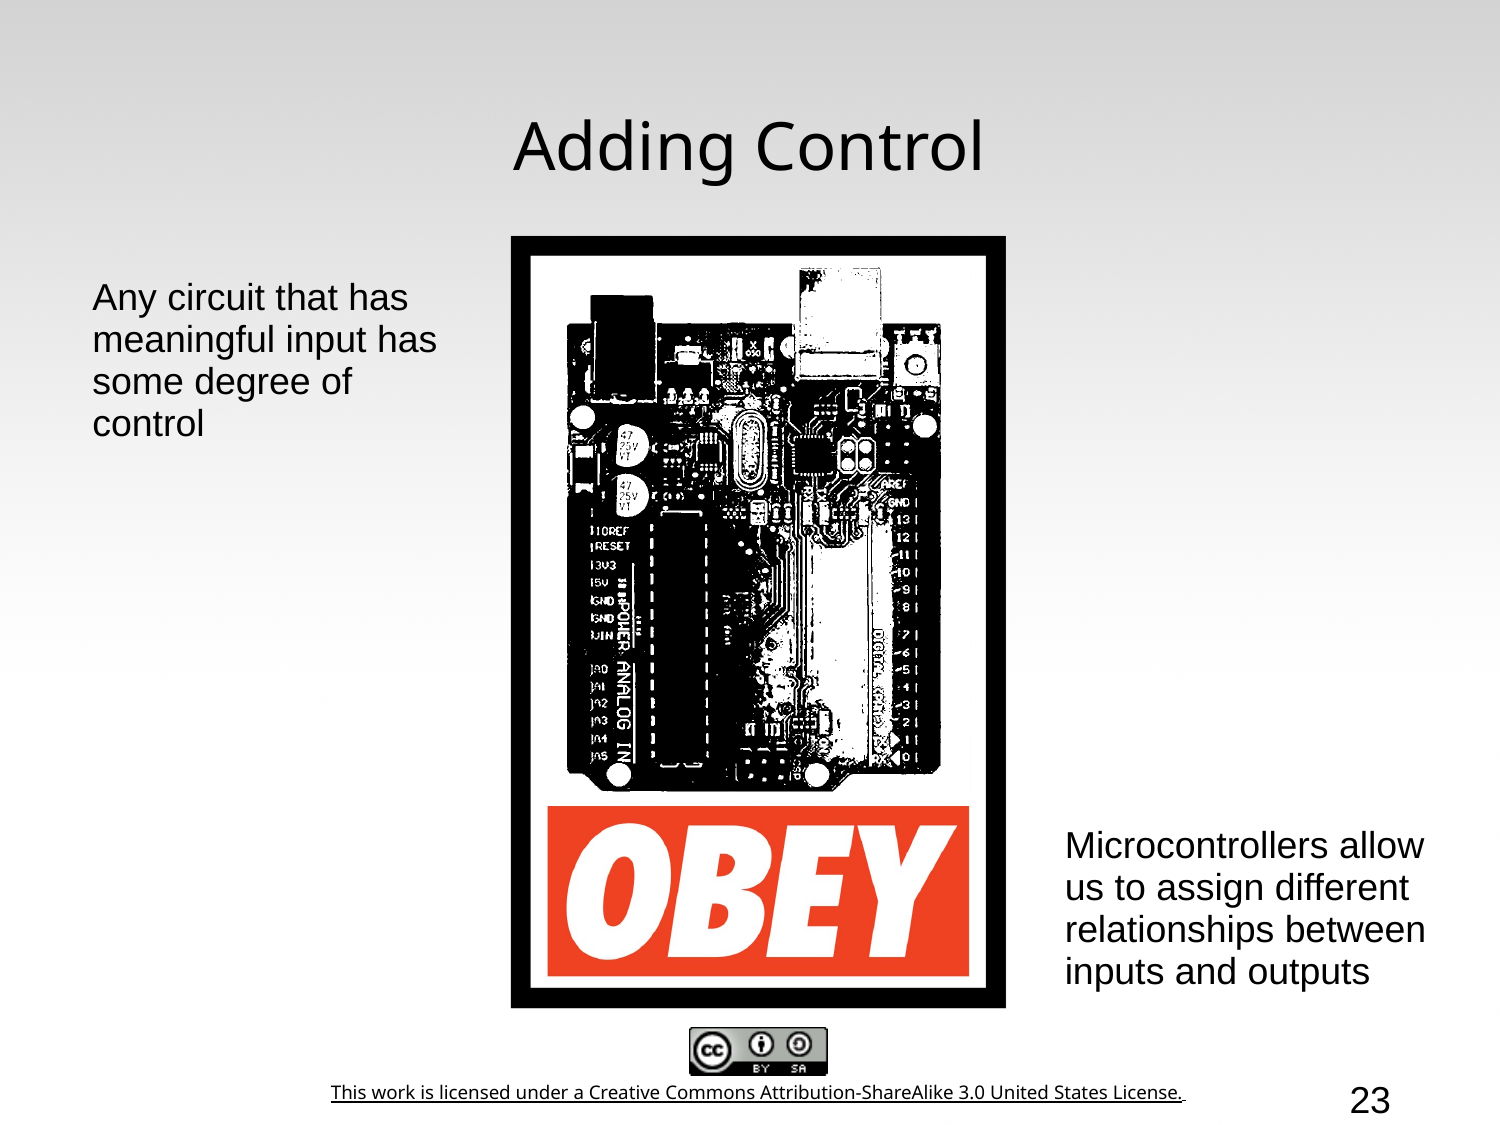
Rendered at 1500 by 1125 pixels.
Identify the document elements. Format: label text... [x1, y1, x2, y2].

picture [0, 0, 1500, 1125]
title Adding Control [112, 49, 1388, 238]
text_box Any circuit that has meaningful input has some degree of control [77, 269, 483, 570]
text_box Microcontrollers allow us to assign different relationships between inputs and outputs [1050, 817, 1456, 1030]
